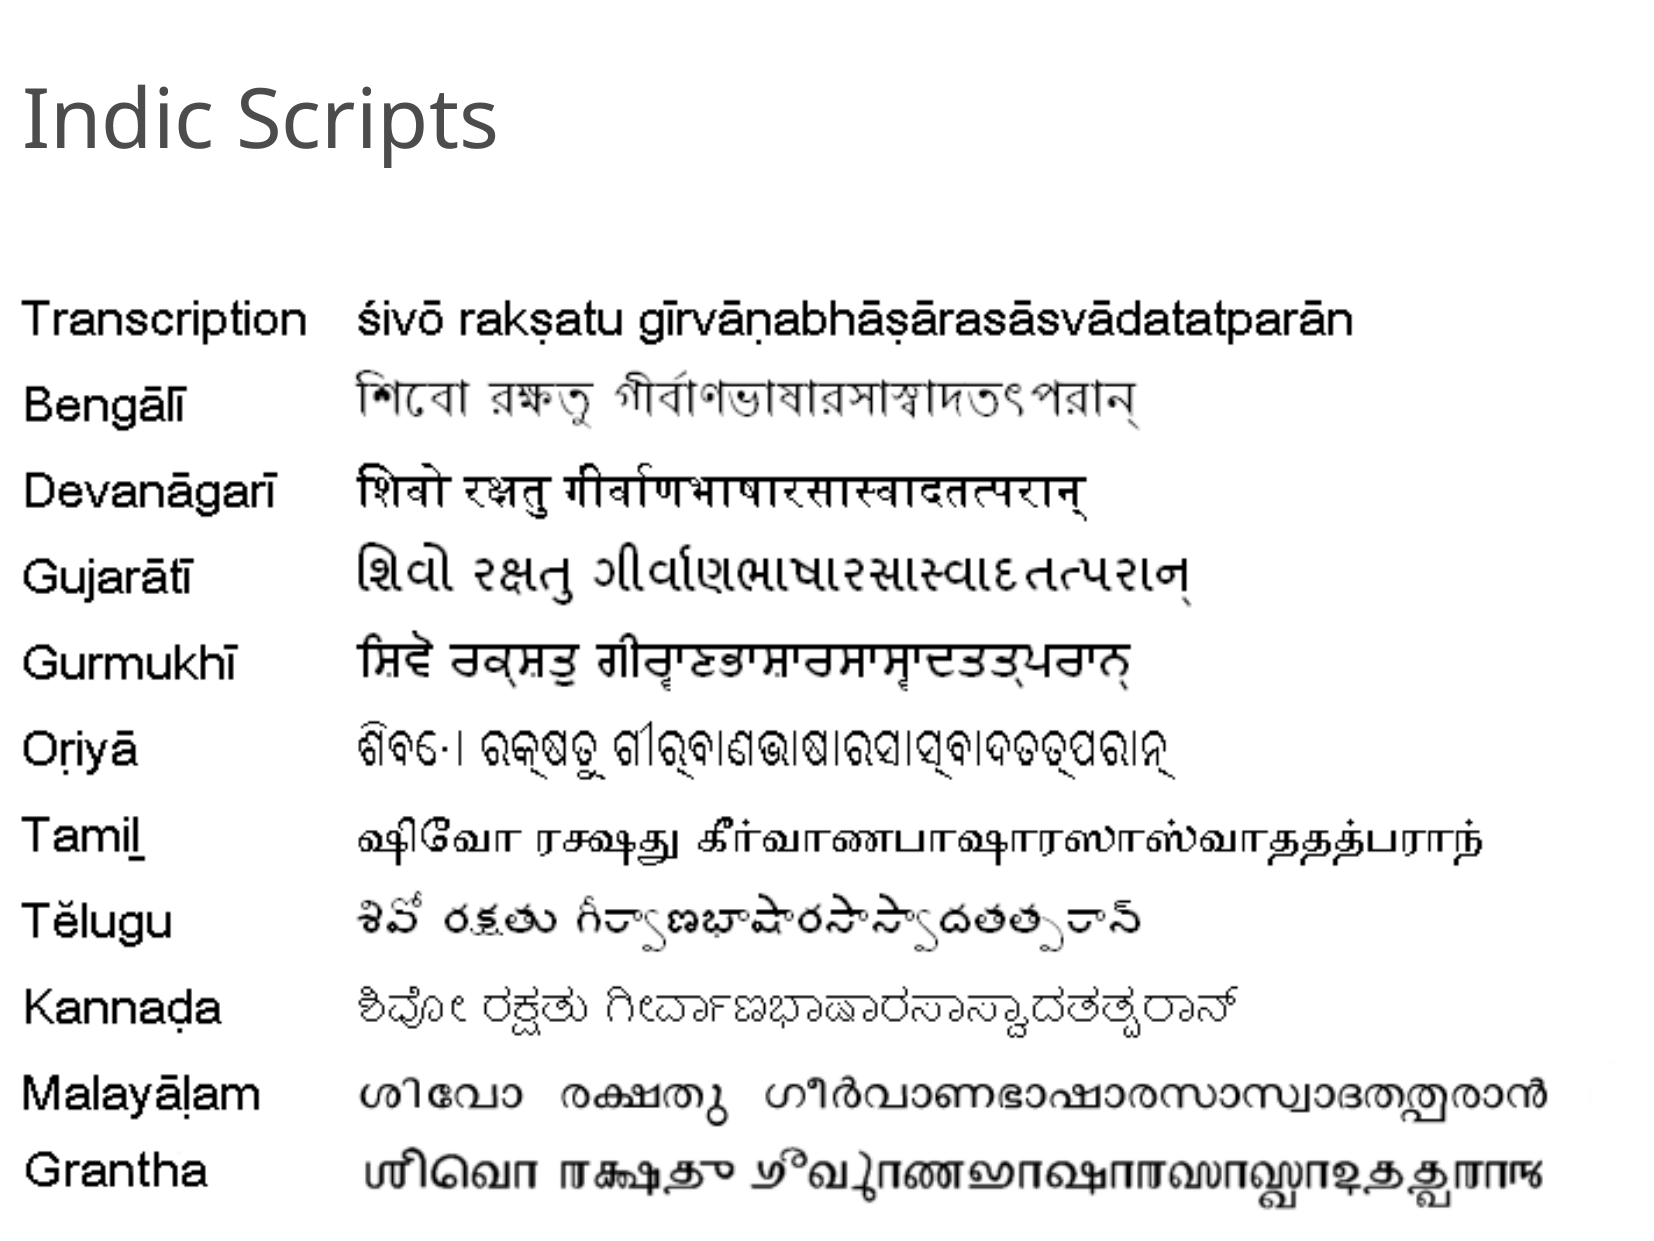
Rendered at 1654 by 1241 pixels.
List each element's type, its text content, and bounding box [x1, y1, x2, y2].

picture [13, 287, 1615, 1222]
title Indic Scripts [22, 26, 1654, 205]
